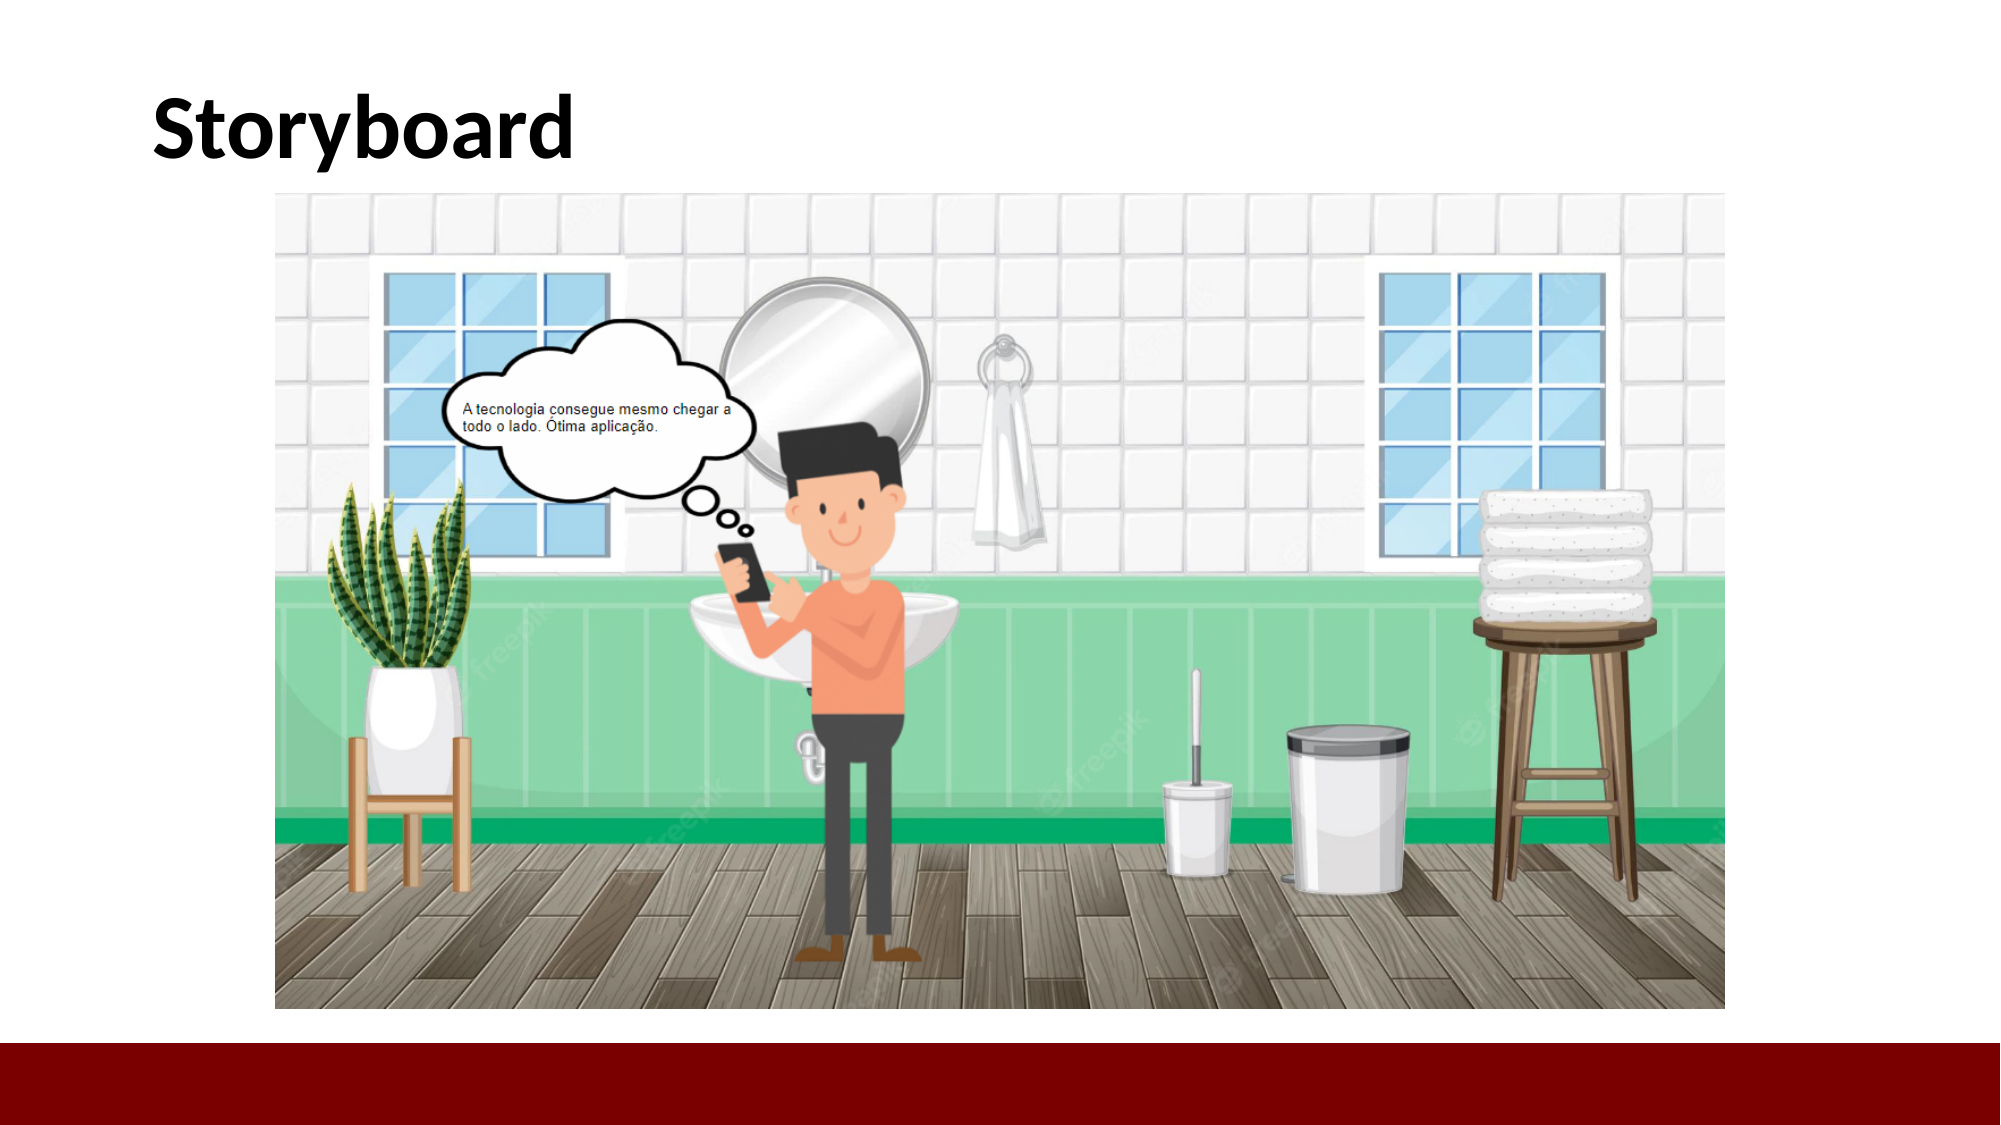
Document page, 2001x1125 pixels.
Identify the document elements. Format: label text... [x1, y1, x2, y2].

picture [275, 193, 1725, 1009]
text_box [0, 1043, 2000, 1125]
title Storyboard [137, 20, 1863, 238]
